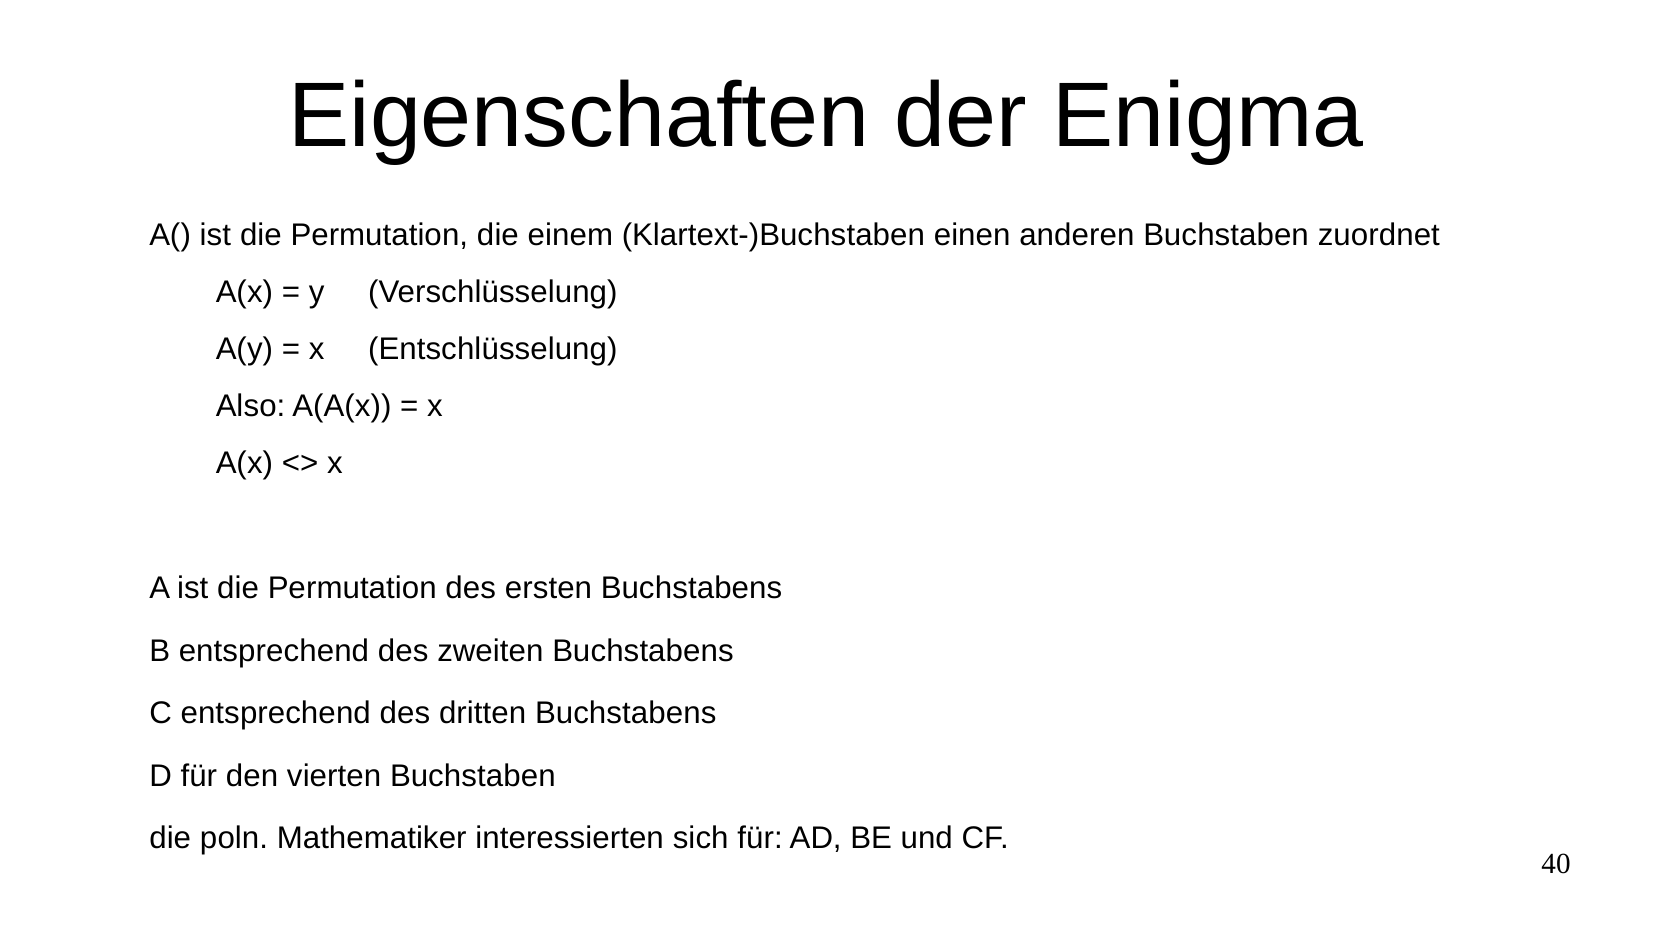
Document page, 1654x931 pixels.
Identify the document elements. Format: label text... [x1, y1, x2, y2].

list A() ist die Permutation, die einem (Klartext-)Buchstaben einen anderen Buchstaben zuordnet A(x) = y (Verschlüsselung) A(y) = x (Entschlüsselung) Also: A(A(x)) = x A(x) <> x A ist die Permutation des ersten Buchstabens B entsprechend des zweiten Buchstabens C entsprechend des dritten Buchstabens D für den vierten Buchstaben die poln. Mathematiker interessierten sich für: AD, BE und CF. [82, 217, 1571, 857]
title Eigenschaften der Enigma [82, 37, 1571, 193]
